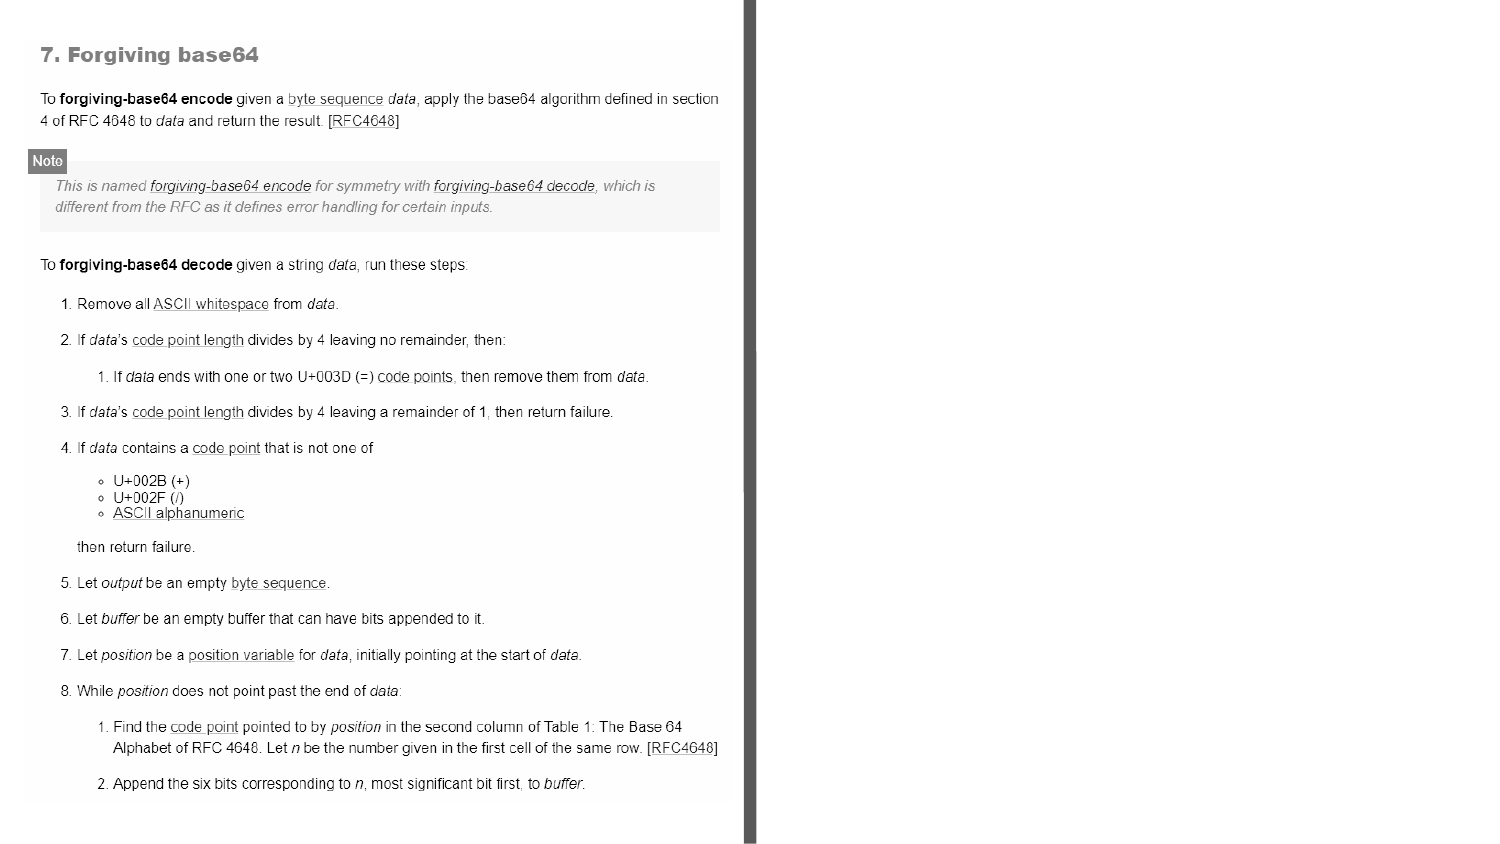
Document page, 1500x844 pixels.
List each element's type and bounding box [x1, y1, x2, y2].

picture [24, 41, 732, 802]
